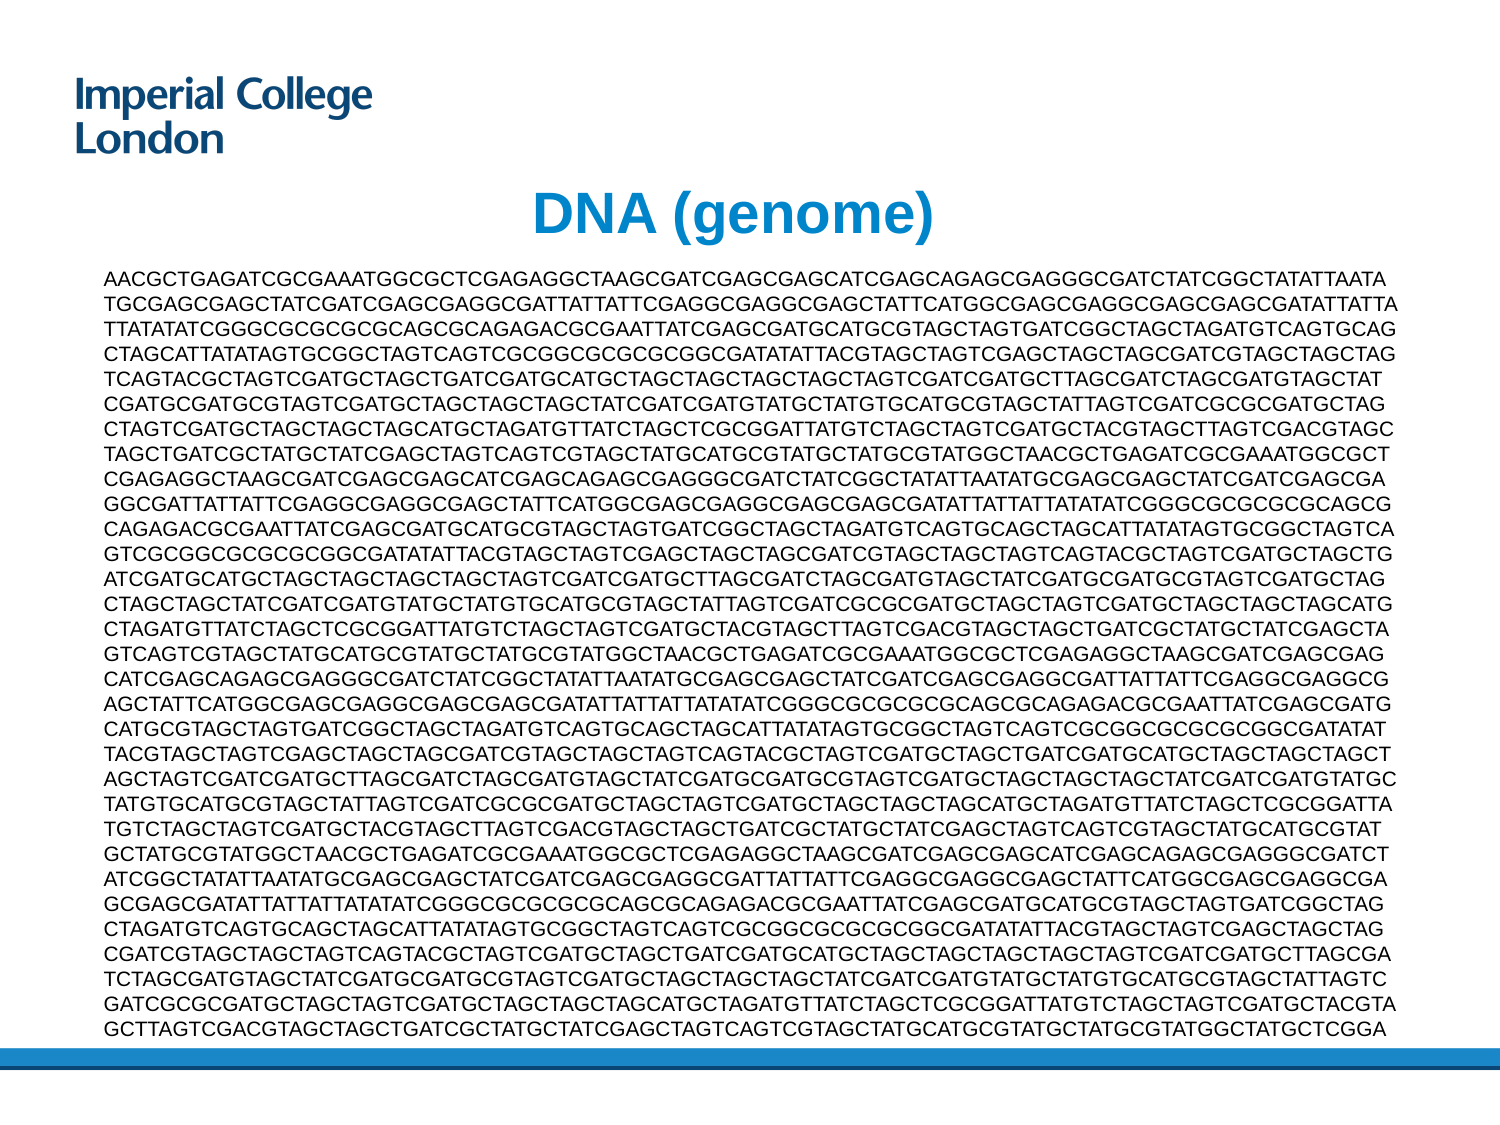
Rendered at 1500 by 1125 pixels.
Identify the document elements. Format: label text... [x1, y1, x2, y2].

title DNA (genome) [59, 164, 1409, 249]
picture [0, 0, 1500, 1125]
list AACGCTGAGATCGCGAAATGGCGCTCGAGAGGCTAAGCGATCGAGCGAGCATCGAGCAGAGCGAGGGCGATCTATCGGCTATATTAATATGCGAGCGAGCTATCGATCGAGCGAGGCGATTATTATTCGAGGCGAGGCGAGCTATTCATGGCGAGCGAGGCGAGCGAGCGATATTATTATTATATATCGGGCGCGCGCGCAGCGCAGAGACGCGAATTATCGAGCGATGCATGCGTAGCTAGTGATCGGCTAGCTAGATGTCAGTGCAGCTAGCATTATATAGTGCGGCTAGTCAGTCGCGGCGCGCGCGGCGATATATTACGTAGCTAGTCGAGCTAGCTAGCGATCGTAGCTAGCTAGTCAGTACGCTAGTCGATGCTAGCTGATCGATGCATGCTAGCTAGCTAGCTAGCTAGTCGATCGATGCTTAGCGATCTAGCGATGTAGCTATCGATGCGATGCGTAGTCGATGCTAGCTAGCTAGCTATCGATCGATGTATGCTATGTGCATGCGTAGCTATTAGTCGATCGCGCGATGCTAGCTAGTCGATGCTAGCTAGCTAGCATGCTAGATGTTATCTAGCTCGCGGATTATGTCTAGCTAGTCGATGCTACGTAGCTTAGTCGACGTAGCTAGCTGATCGCTATGCTATCGAGCTAGTCAGTCGTAGCTATGCATGCGTATGCTATGCGTATGGCTAACGCTGAGATCGCGAAATGGCGCTCGAGAGGCTAAGCGATCGAGCGAGCATCGAGCAGAGCGAGGGCGATCTATCGGCTATATTAATATGCGAGCGAGCTATCGATCGAGCGAGGCGATTATTATTCGAGGCGAGGCGAGCTATTCATGGCGAGCGAGGCGAGCGAGCGATATTATTATTATATATCGGGCGCGCGCGCAGCGCAGAGACGCGAATTATCGAGCGATGCATGCGTAGCTAGTGATCGGCTAGCTAGATGTCAGTGCAGCTAGCATTATATAGTGCGGCTAGTCAGTCGCGGCGCGCGCGGCGATATATTACGTAGCTAGTCGAGCTAGCTAGCGATCGTAGCTAGCTAGTCAGTACGCTAGTCGATGCTAGCTGATCGATGCATGCTAGCTAGCTAGCTAGCTAGTCGATCGATGCTTAGCGATCTAGCGATGTAGCTATCGATGCGATGCGTAGTCGATGCTAGCTAGCTAGCTATCGATCGATGTATGCTATGTGCATGCGTAGCTATTAGTCGATCGCGCGATGCTAGCTAGTCGATGCTAGCTAGCTAGCATGCTAGATGTTATCTAGCTCGCGGATTATGTCTAGCTAGTCGATGCTACGTAGCTTAGTCGACGTAGCTAGCTGATCGCTATGCTATCGAGCTAGTCAGTCGTAGCTATGCATGCGTATGCTATGCGTATGGCTAACGCTGAGATCGCGAAATGGCGCTCGAGAGGCTAAGCGATCGAGCGAGCATCGAGCAGAGCGAGGGCGATCTATCGGCTATATTAATATGCGAGCGAGCTATCGATCGAGCGAGGCGATTATTATTCGAGGCGAGGCGAGCTATTCATGGCGAGCGAGGCGAGCGAGCGATATTATTATTATATATCGGGCGCGCGCGCAGCGCAGAGACGCGAATTATCGAGCGATGCATGCGTAGCTAGTGATCGGCTAGCTAGATGTCAGTGCAGCTAGCATTATATAGTGCGGCTAGTCAGTCGCGGCGCGCGCGGCGATATATTACGTAGCTAGTCGAGCTAGCTAGCGATCGTAGCTAGCTAGTCAGTACGCTAGTCGATGCTAGCTGATCGATGCATGCTAGCTAGCTAGCTAGCTAGTCGATCGATGCTTAGCGATCTAGCGATGTAGCTATCGATGCGATGCGTAGTCGATGCTAGCTAGCTAGCTATCGATCGATGTATGCTATGTGCATGCGTAGCTATTAGTCGATCGCGCGATGCTAGCTAGTCGATGCTAGCTAGCTAGCATGCTAGATGTTATCTAGCTCGCGGATTATGTCTAGCTAGTCGATGCTACGTAGCTTAGTCGACGTAGCTAGCTGATCGCTATGCTATCGAGCTAGTCAGTCGTAGCTATGCATGCGTATGCTATGCGTATGGCTAACGCTGAGATCGCGAAATGGCGCTCGAGAGGCTAAGCGATCGAGCGAGCATCGAGCAGAGCGAGGGCGATCTATCGGCTATATTAATATGCGAGCGAGCTATCGATCGAGCGAGGCGATTATTATTCGAGGCGAGGCGAGCTATTCATGGCGAGCGAGGCGAGCGAGCGATATTATTATTATATATCGGGCGCGCGCGCAGCGCAGAGACGCGAATTATCGAGCGATGCATGCGTAGCTAGTGATCGGCTAGCTAGATGTCAGTGCAGCTAGCATTATATAGTGCGGCTAGTCAGTCGCGGCGCGCGCGGCGATATATTACGTAGCTAGTCGAGCTAGCTAGCGATCGTAGCTAGCTAGTCAGTACGCTAGTCGATGCTAGCTGATCGATGCATGCTAGCTAGCTAGCTAGCTAGTCGATCGATGCTTAGCGATCTAGCGATGTAGCTATCGATGCGATGCGTAGTCGATGCTAGCTAGCTAGCTATCGATCGATGTATGCTATGTGCATGCGTAGCTATTAGTCGATCGCGCGATGCTAGCTAGTCGATGCTAGCTAGCTAGCATGCTAGATGTTATCTAGCTCGCGGATTATGTCTAGCTAGTCGATGCTACGTAGCTTAGTCGACGTAGCTAGCTGATCGCTATGCTATCGAGCTAGTCAGTCGTAGCTATGCATGCGTATGCTATGCGTATGGCTATGCTCGGA [47, 265, 1398, 1046]
